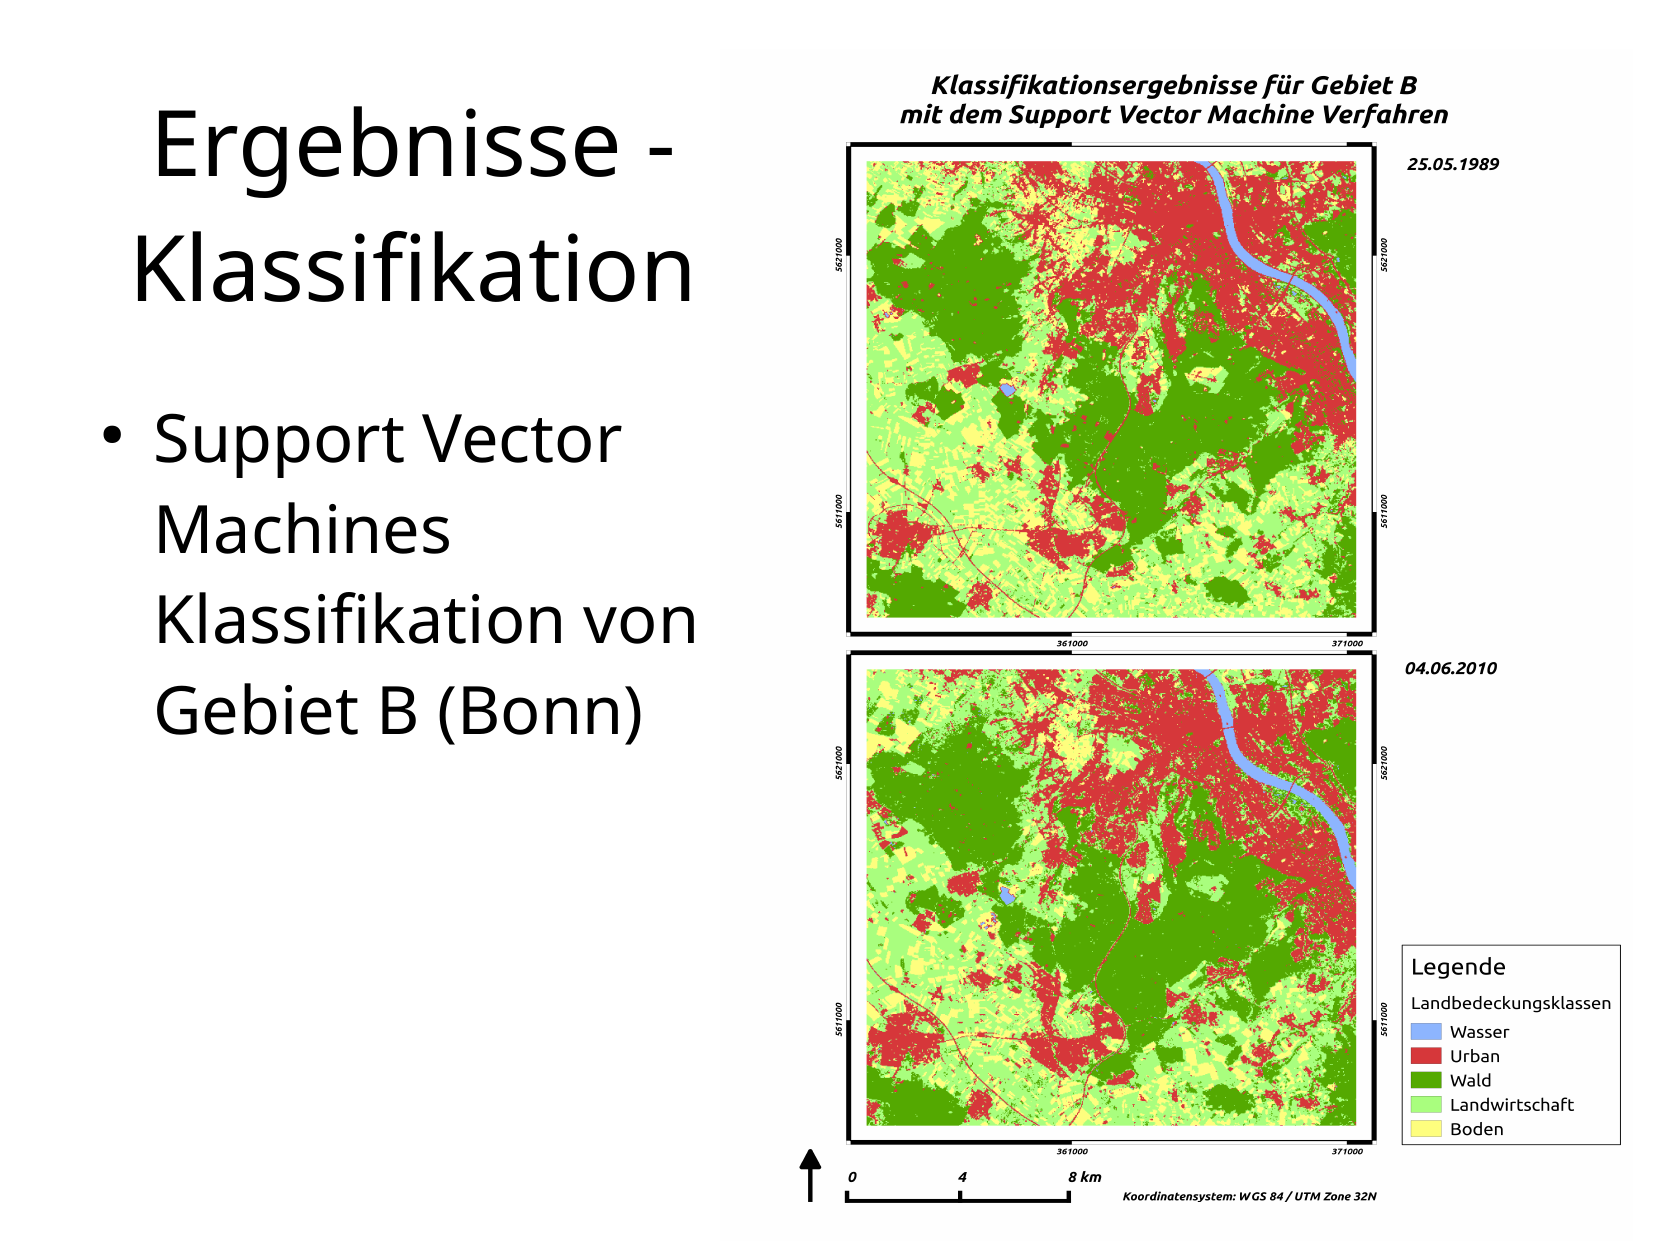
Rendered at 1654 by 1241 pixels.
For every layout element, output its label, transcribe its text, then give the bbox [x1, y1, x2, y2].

list Support Vector Machines Klassifikation von Gebiet B (Bonn) [82, 391, 720, 1111]
title Ergebnisse - Klassifikation [47, 100, 720, 307]
picture [720, 49, 1633, 1241]
